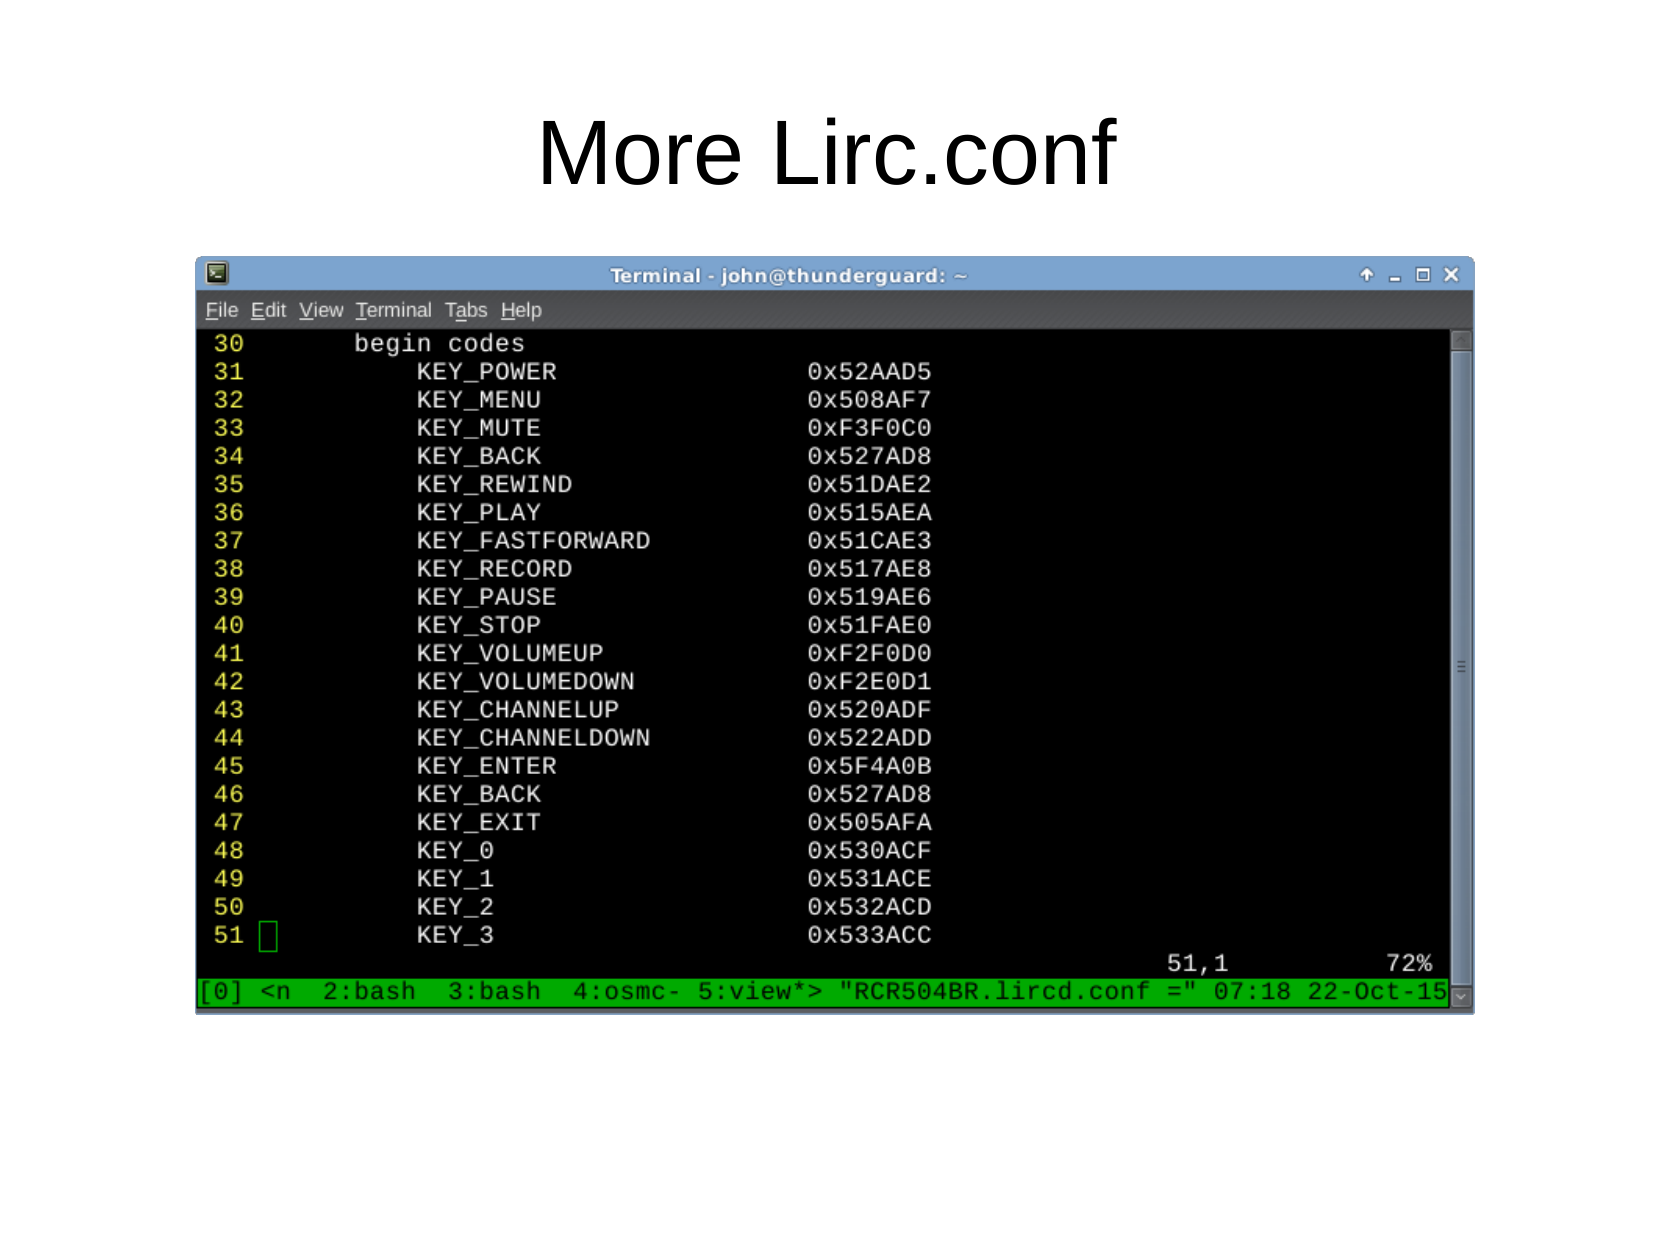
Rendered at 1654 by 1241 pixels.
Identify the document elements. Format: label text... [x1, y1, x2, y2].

picture [195, 256, 1475, 1015]
title More Lirc.conf [82, 49, 1571, 257]
